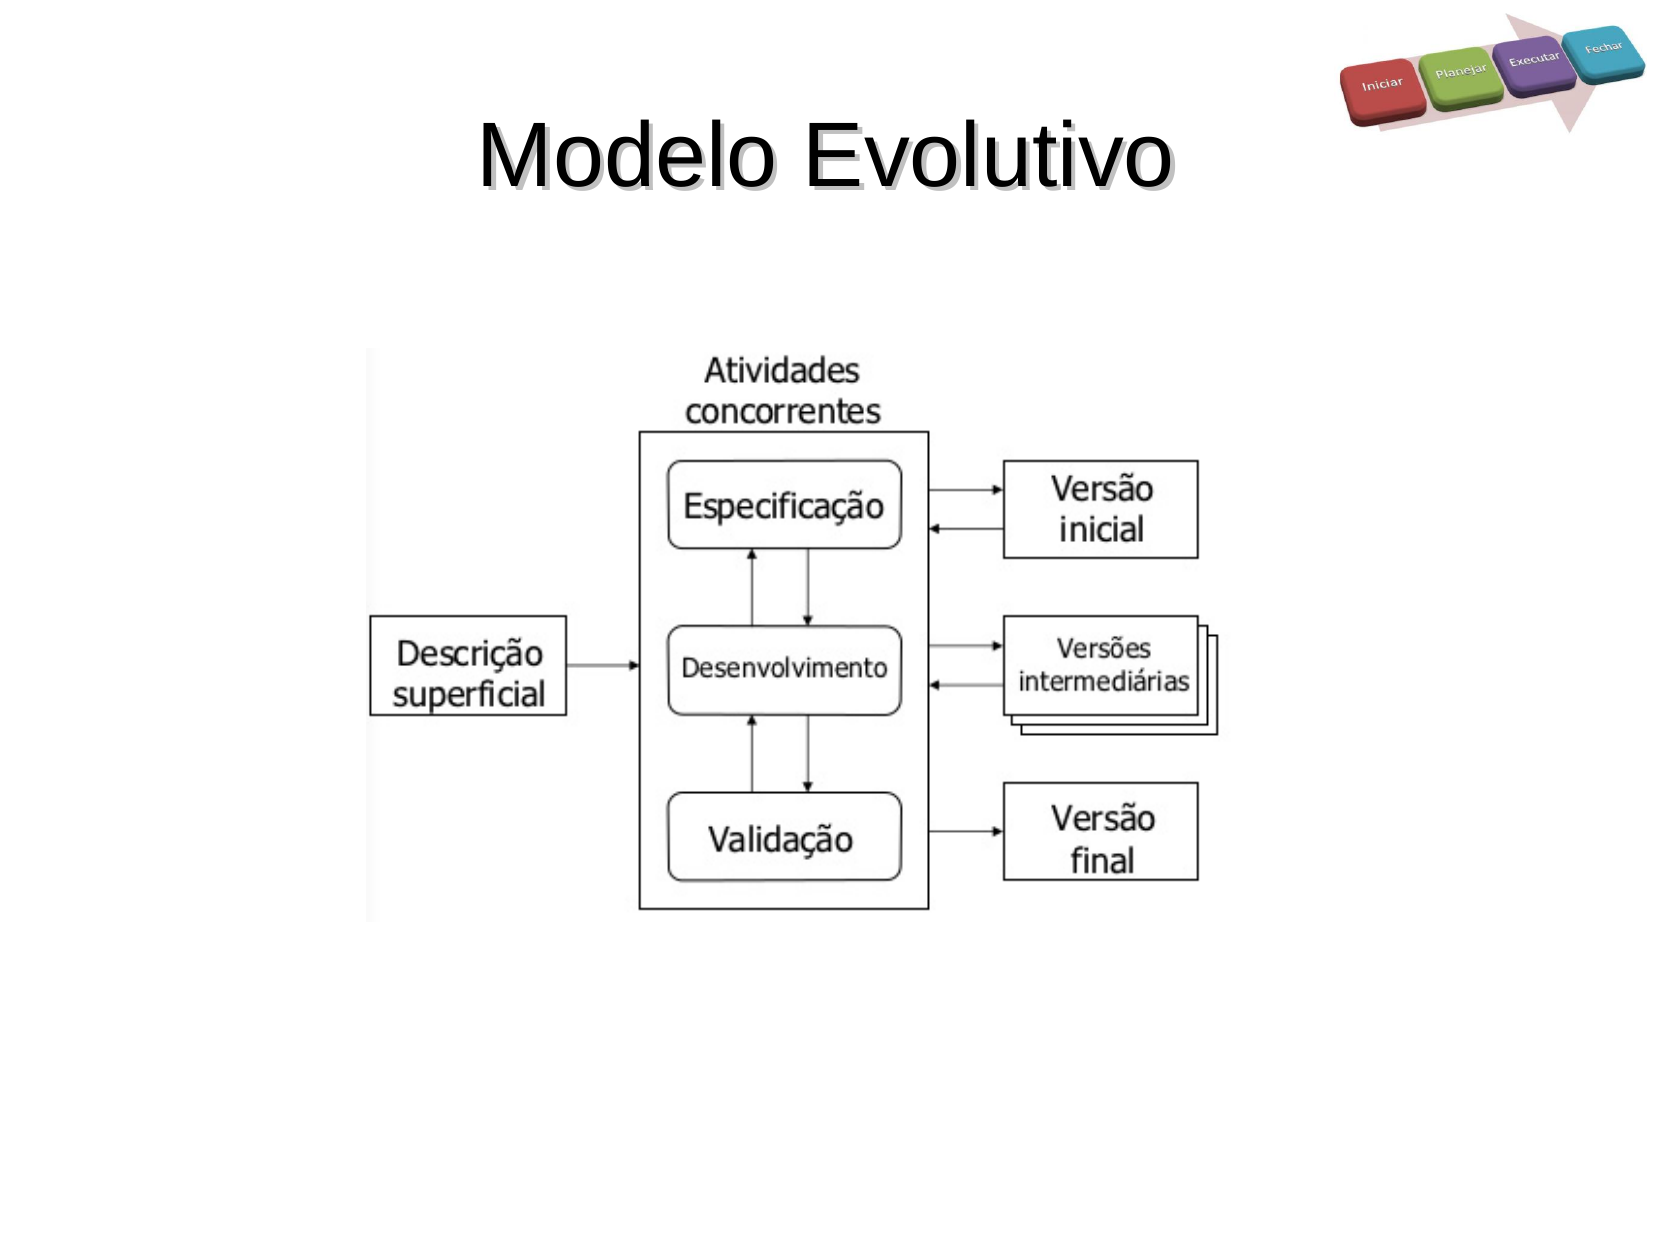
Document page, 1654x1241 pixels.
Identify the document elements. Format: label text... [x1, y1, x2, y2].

chart [1334, 13, 1647, 136]
title Modelo Evolutivo [82, 56, 1571, 249]
chart [366, 348, 1238, 922]
